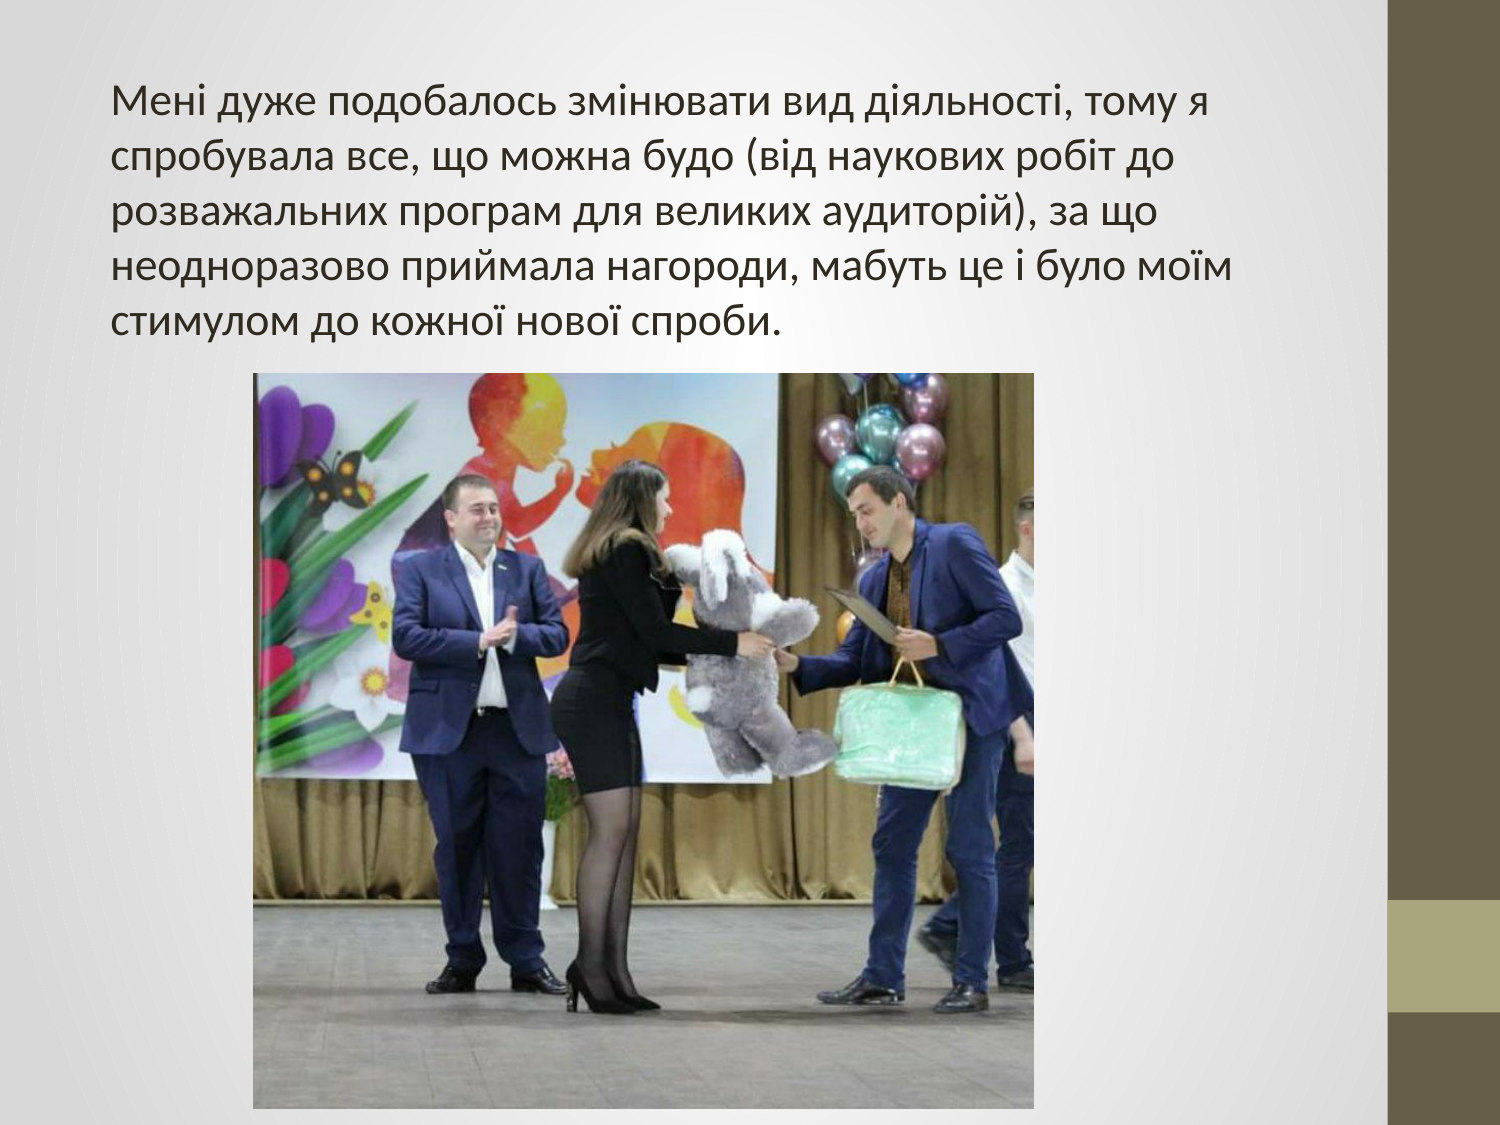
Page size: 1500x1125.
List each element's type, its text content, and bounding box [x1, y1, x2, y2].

list Мені дуже подобалось змінювати вид діяльності, тому я спробувала все, що можна будо (від наукових робіт до розважальних програм для великих аудиторій), за що неодноразово приймала нагороди, мабуть це і було моїм стимулом до кожної нової спроби. [76, 62, 1327, 850]
picture [253, 373, 1034, 1109]
